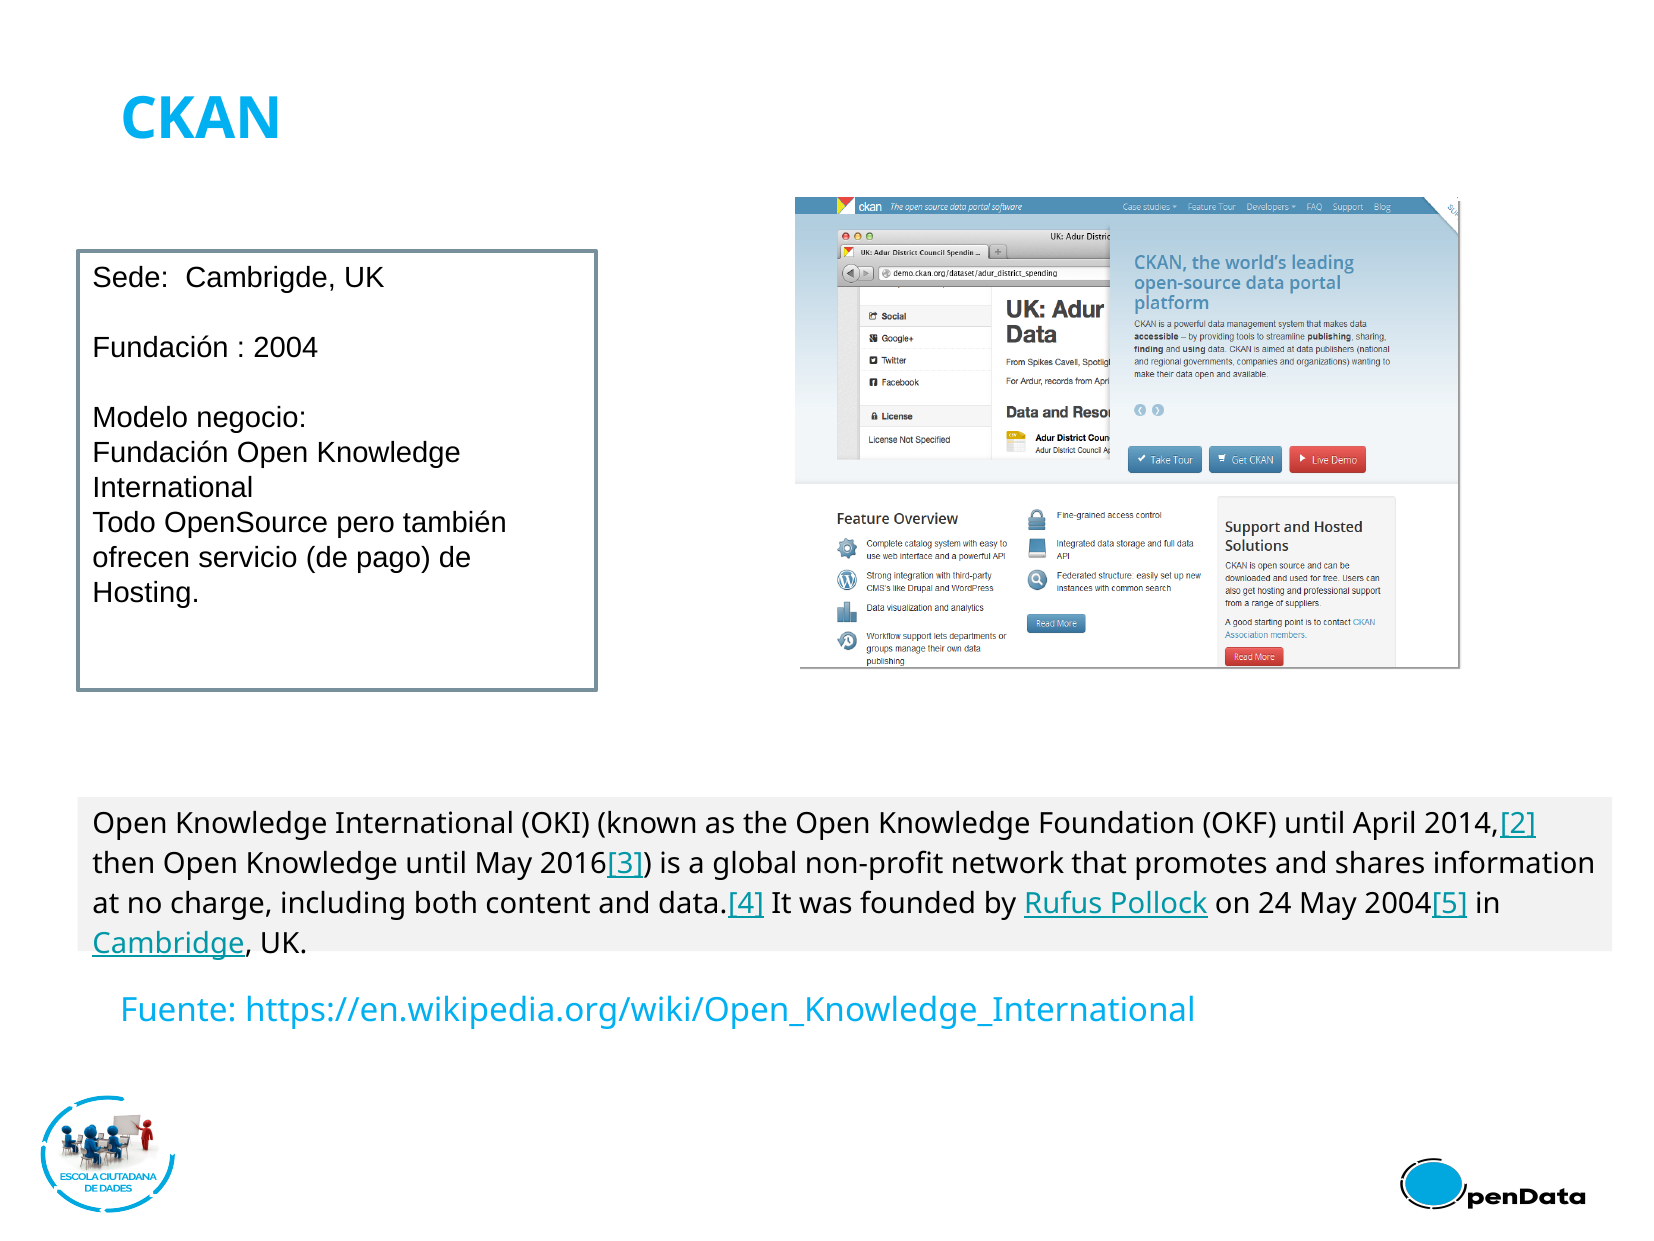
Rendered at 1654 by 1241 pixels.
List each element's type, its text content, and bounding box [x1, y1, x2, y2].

picture [795, 197, 1458, 667]
picture [1395, 1154, 1600, 1216]
text_box Fuente: https://en.wikipedia.org/wiki/Open_Knowledge_International [105, 981, 1292, 1029]
picture [17, 1075, 198, 1233]
text_box CKAN [105, 73, 341, 139]
text_box Open Knowledge International (OKI) (known as the Open Knowledge Foundation (OKF) until April 2014,[2] then Open Knowledge until May 2016[3]) is a global non-profit network that promotes and shares information at no charge, including both content and data.[4] It was founded by Rufus Pollock on 24 May 2004[5] in Cambridge, UK. [77, 797, 1613, 952]
text_box Sede: Cambrigde, UK Fundación : 2004 Modelo negocio: Fundación Open Knowledge International Todo OpenSource pero también ofrecen servicio (de pago) de Hosting. [77, 251, 597, 691]
